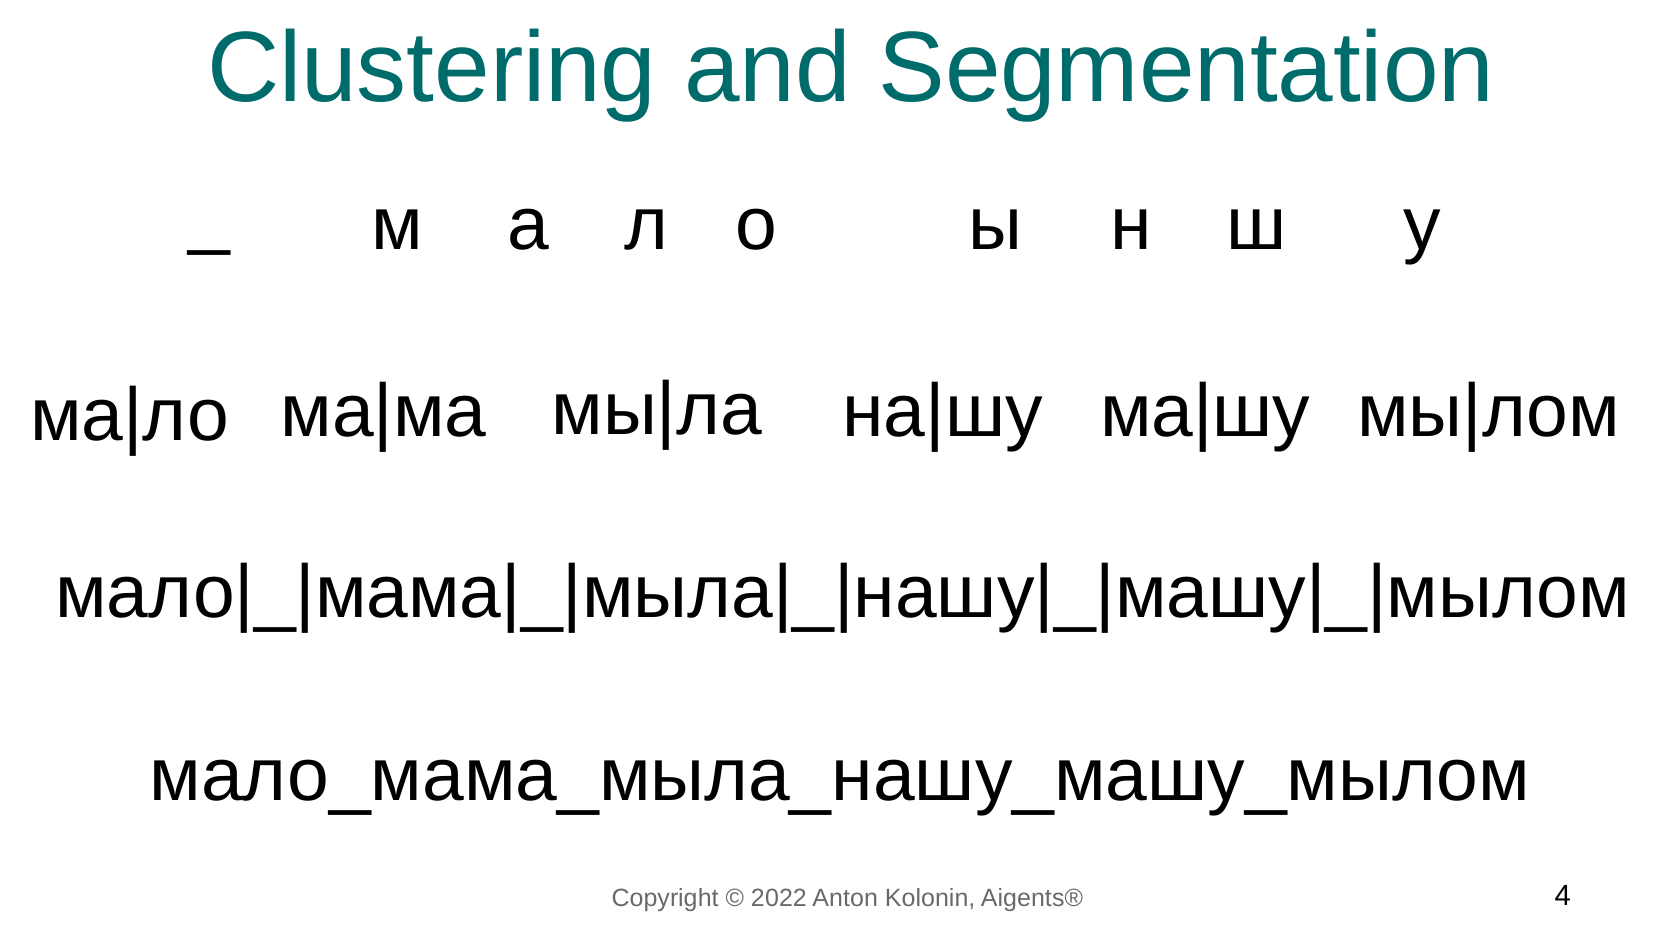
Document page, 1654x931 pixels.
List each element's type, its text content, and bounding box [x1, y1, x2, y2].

text_box ы [954, 174, 1038, 273]
text_box мы|ла [536, 359, 778, 458]
text_box ма|ло [15, 365, 245, 464]
text_box л [609, 174, 688, 273]
text_box м [357, 174, 439, 273]
text_box мы|лом [1342, 360, 1636, 460]
text_box у [1388, 174, 1456, 273]
text_box о [720, 174, 799, 273]
text_box мало|_|мама|_|мыла|_|нашу|_|машу|_|мылом [40, 541, 1647, 650]
text_box Clustering and Segmentation [0, 0, 1653, 135]
text_box _ [174, 165, 252, 264]
text_box мало_мама_мыла_нашу_машу_мылом [135, 724, 1546, 833]
text_box н [1095, 174, 1167, 273]
text_box ш [1211, 174, 1302, 273]
text_box ма|ма [265, 360, 502, 460]
text_box на|шу [827, 360, 1058, 460]
text_box ма|шу [1085, 360, 1326, 460]
text_box а [492, 174, 571, 273]
